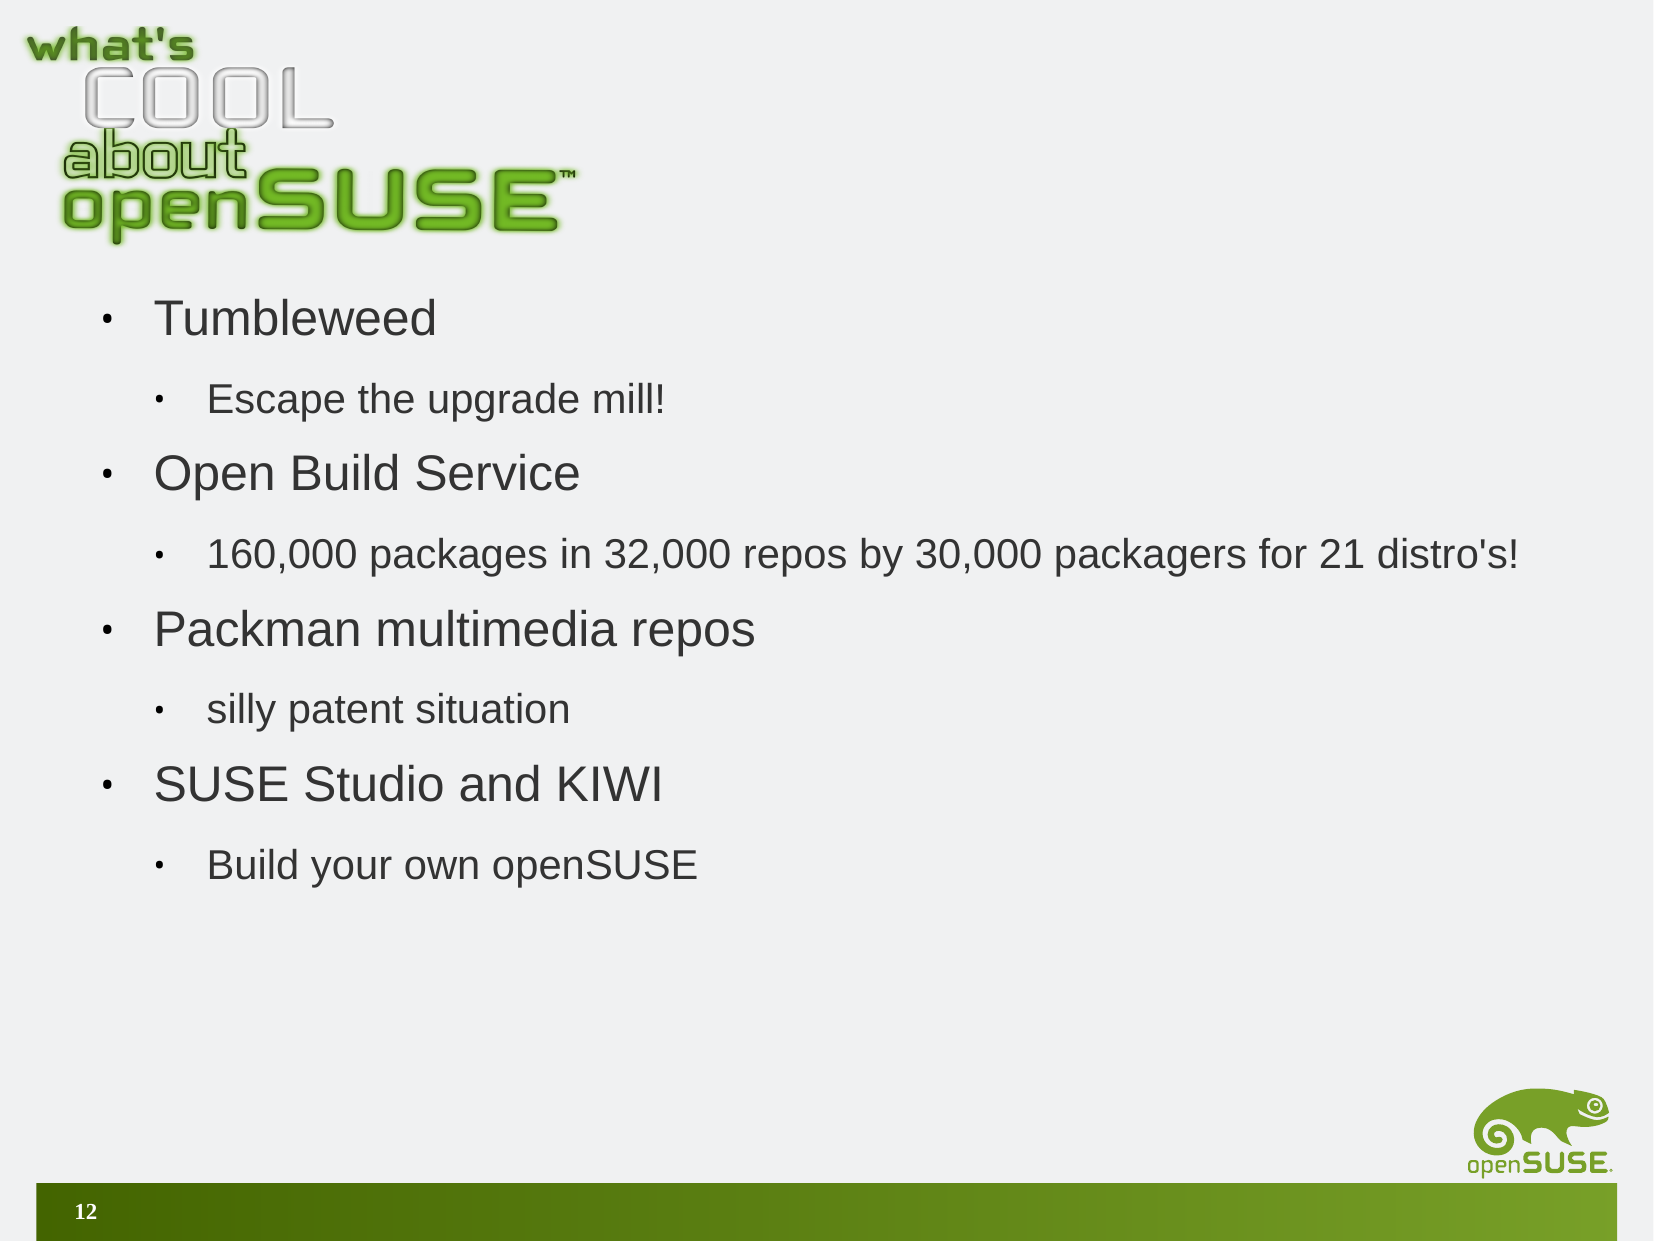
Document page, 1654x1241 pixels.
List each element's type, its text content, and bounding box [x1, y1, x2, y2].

list Tumbleweed Escape the upgrade mill! Open Build Service 160,000 packages in 32,000 repos by 30,000 packagers for 21 distro's! Packman multimedia repos silly patent situation SUSE Studio and KIWI Build your own openSUSE [82, 290, 1571, 1050]
picture [0, 0, 1654, 1241]
